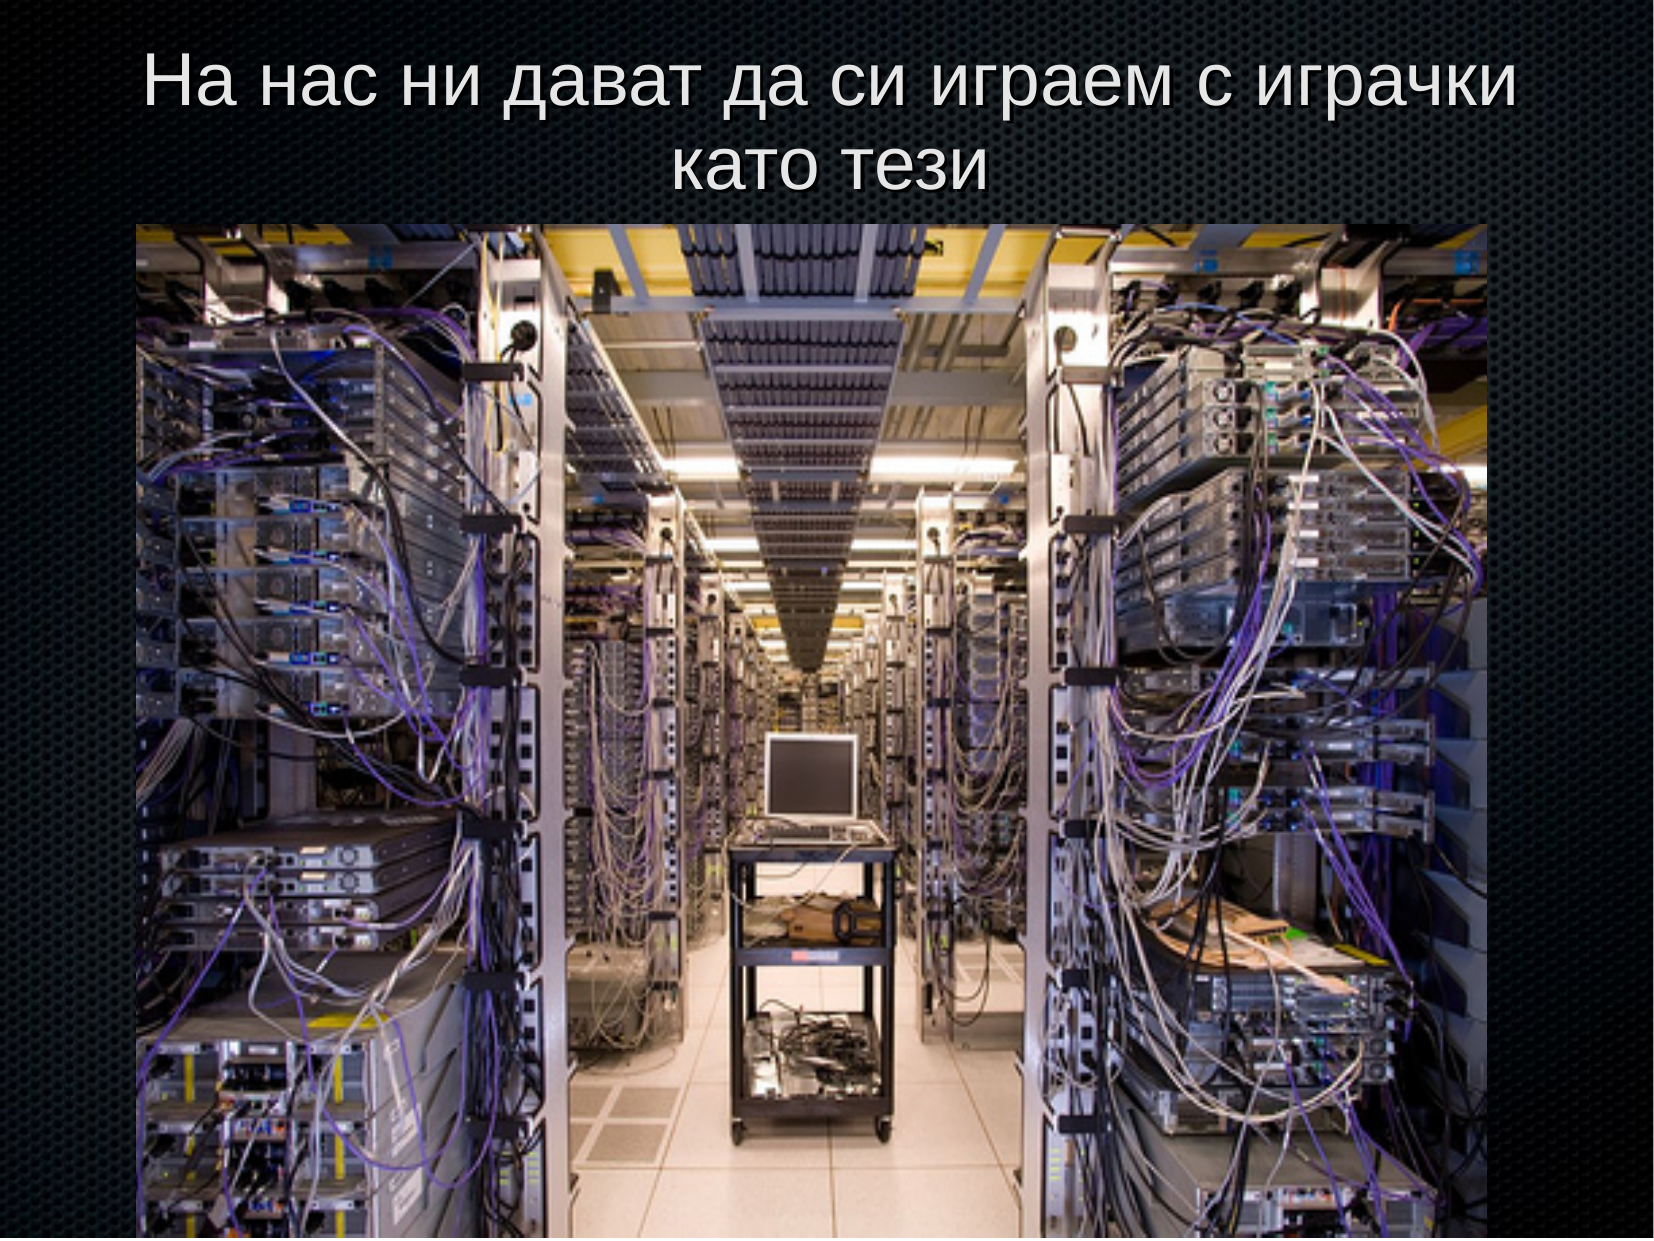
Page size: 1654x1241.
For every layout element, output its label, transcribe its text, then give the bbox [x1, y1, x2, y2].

title На нас ни дават да си играем с играчки като тези [86, 25, 1576, 218]
picture [0, 0, 1654, 1238]
